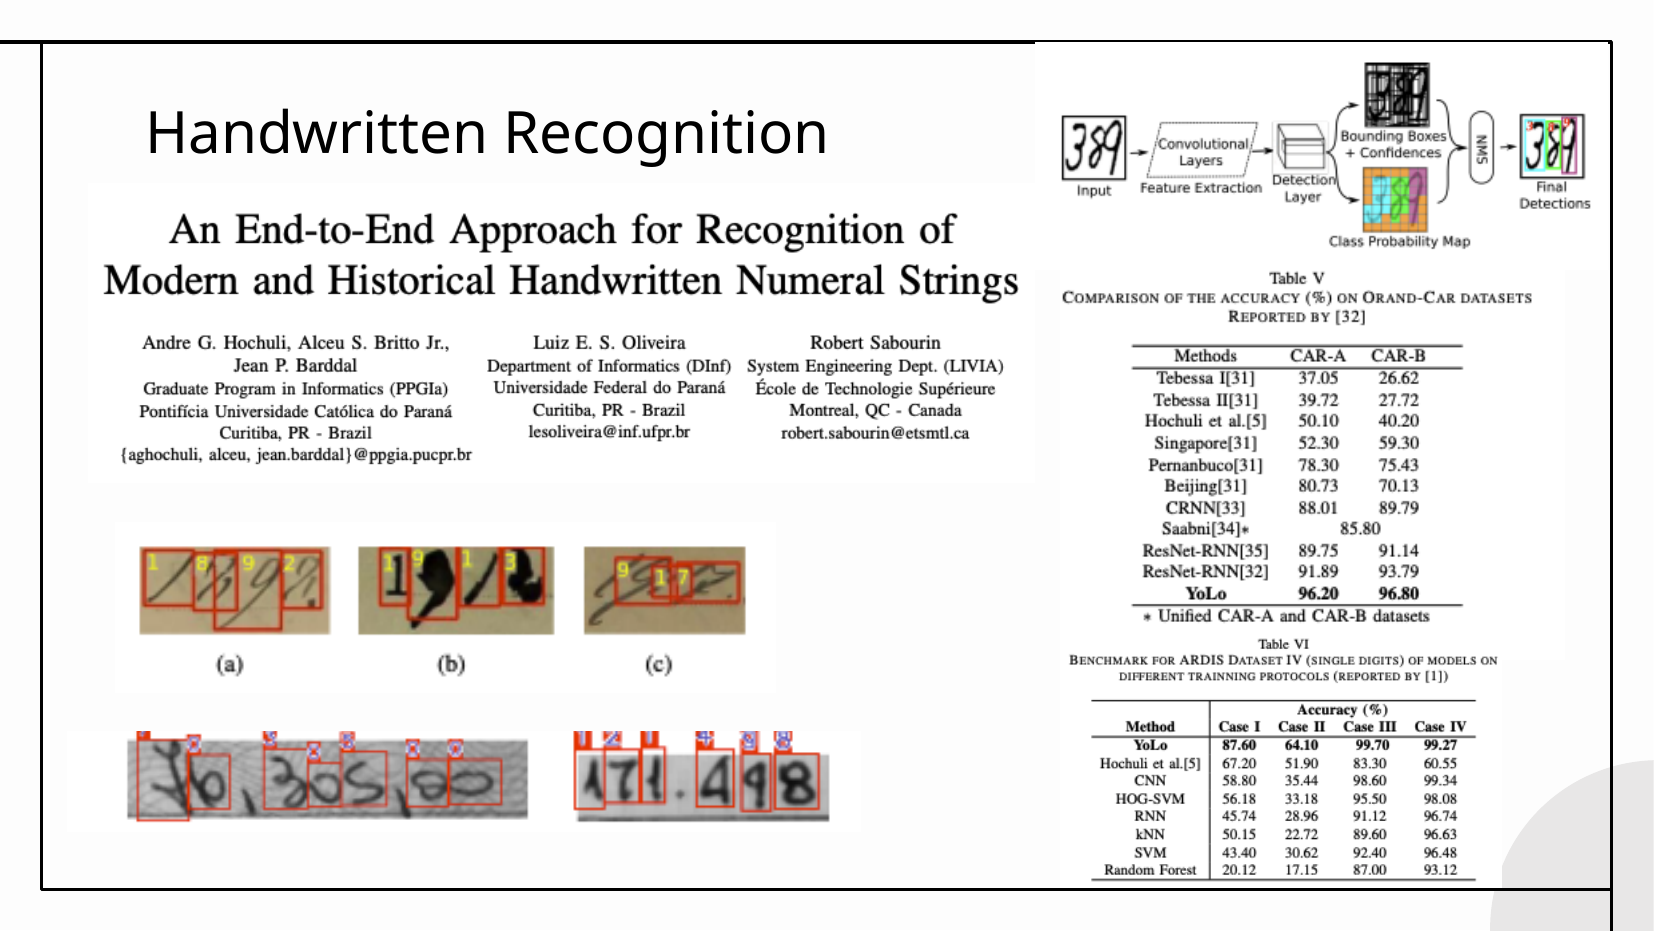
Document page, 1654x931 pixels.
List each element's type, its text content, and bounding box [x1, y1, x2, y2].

title Handwritten Recognition [130, 80, 1035, 183]
picture [115, 522, 776, 693]
picture [66, 731, 862, 832]
picture [88, 42, 1608, 888]
